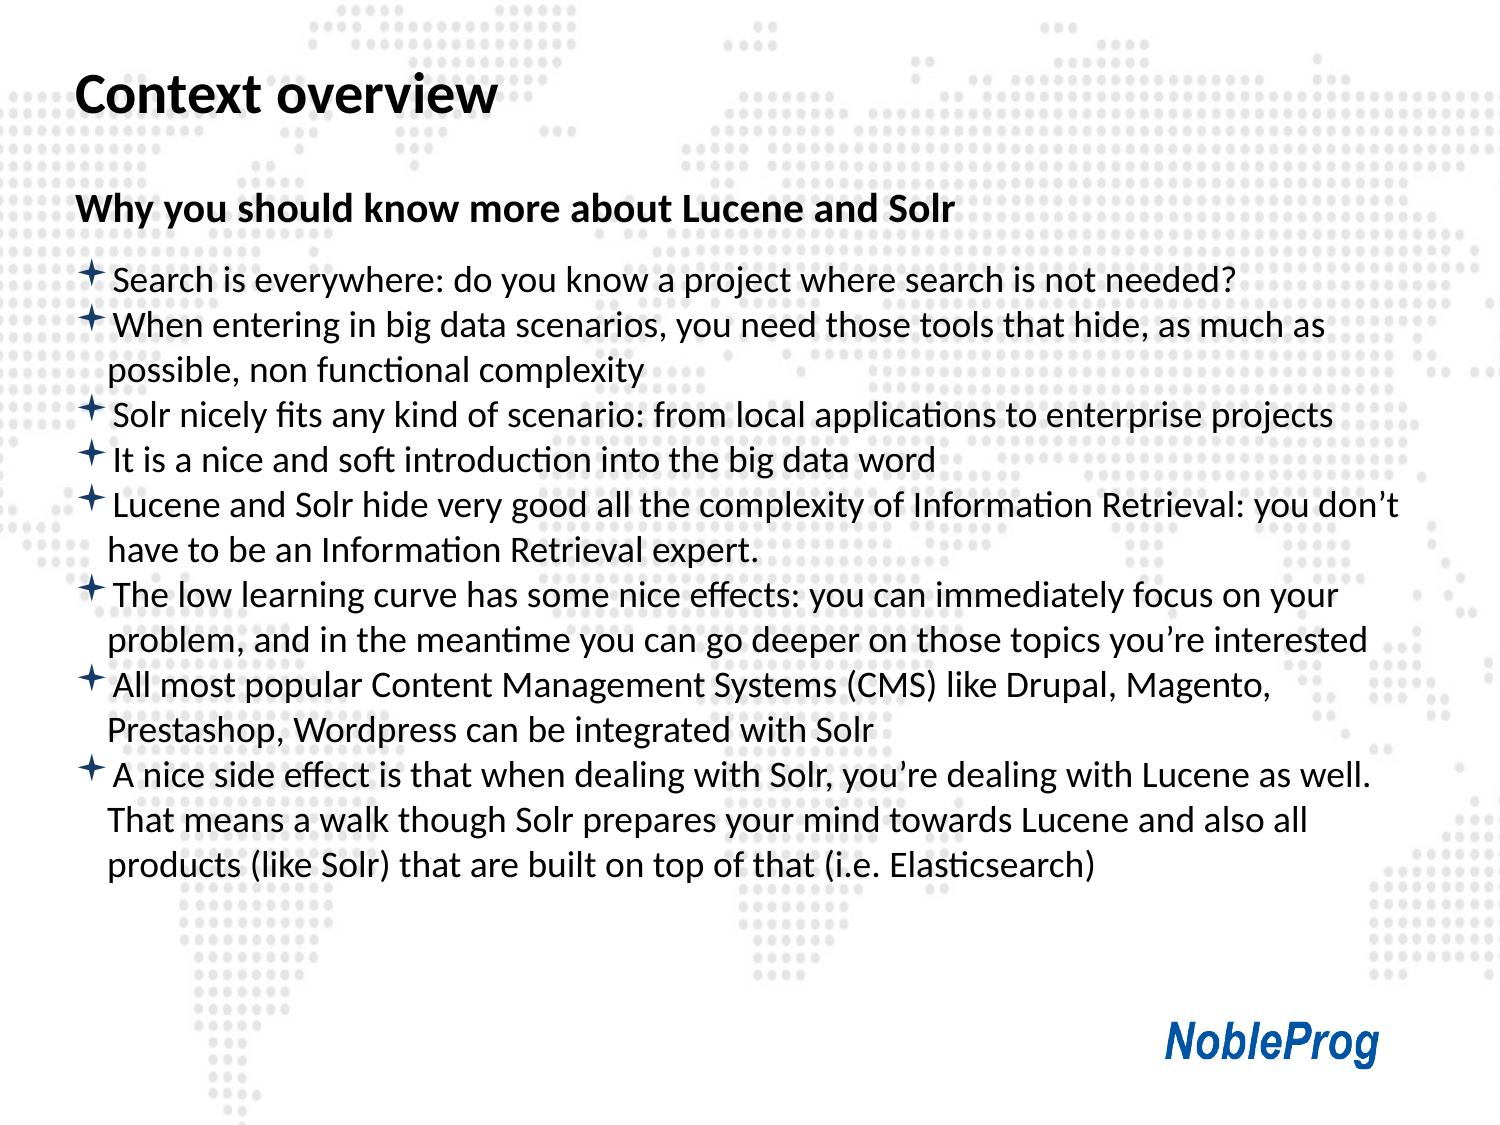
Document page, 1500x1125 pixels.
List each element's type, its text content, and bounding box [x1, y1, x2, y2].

text_box Why you should know more about Lucene and Solr [75, 180, 1425, 255]
text_box Search is everywhere: do you know a project where search is not needed? When entering in big data scenarios, you need those tools that hide, as much as possible, non functional complexity Solr nicely fits any kind of scenario: from local applications to enterprise projects It is a nice and soft introduction into the big data word Lucene and Solr hide very good all the complexity of Information Retrieval: you don’t have to be an Information Retrieval expert. The low learning curve has some nice effects: you can immediately focus on your problem, and in the meantime you can go deeper on those topics you’re interested All most popular Content Management Systems (CMS) like Drupal, Magento, Prestashop, Wordpress can be integrated with Solr A nice side effect is that when dealing with Solr, you’re dealing with Lucene as well. That means a walk though Solr prepares your mind towards Lucene and also all products (like Solr) that are built on top of that (i.e. Elasticsearch) [75, 255, 1425, 906]
picture [0, 0, 1500, 1125]
text_box Context overview [75, 55, 1425, 180]
